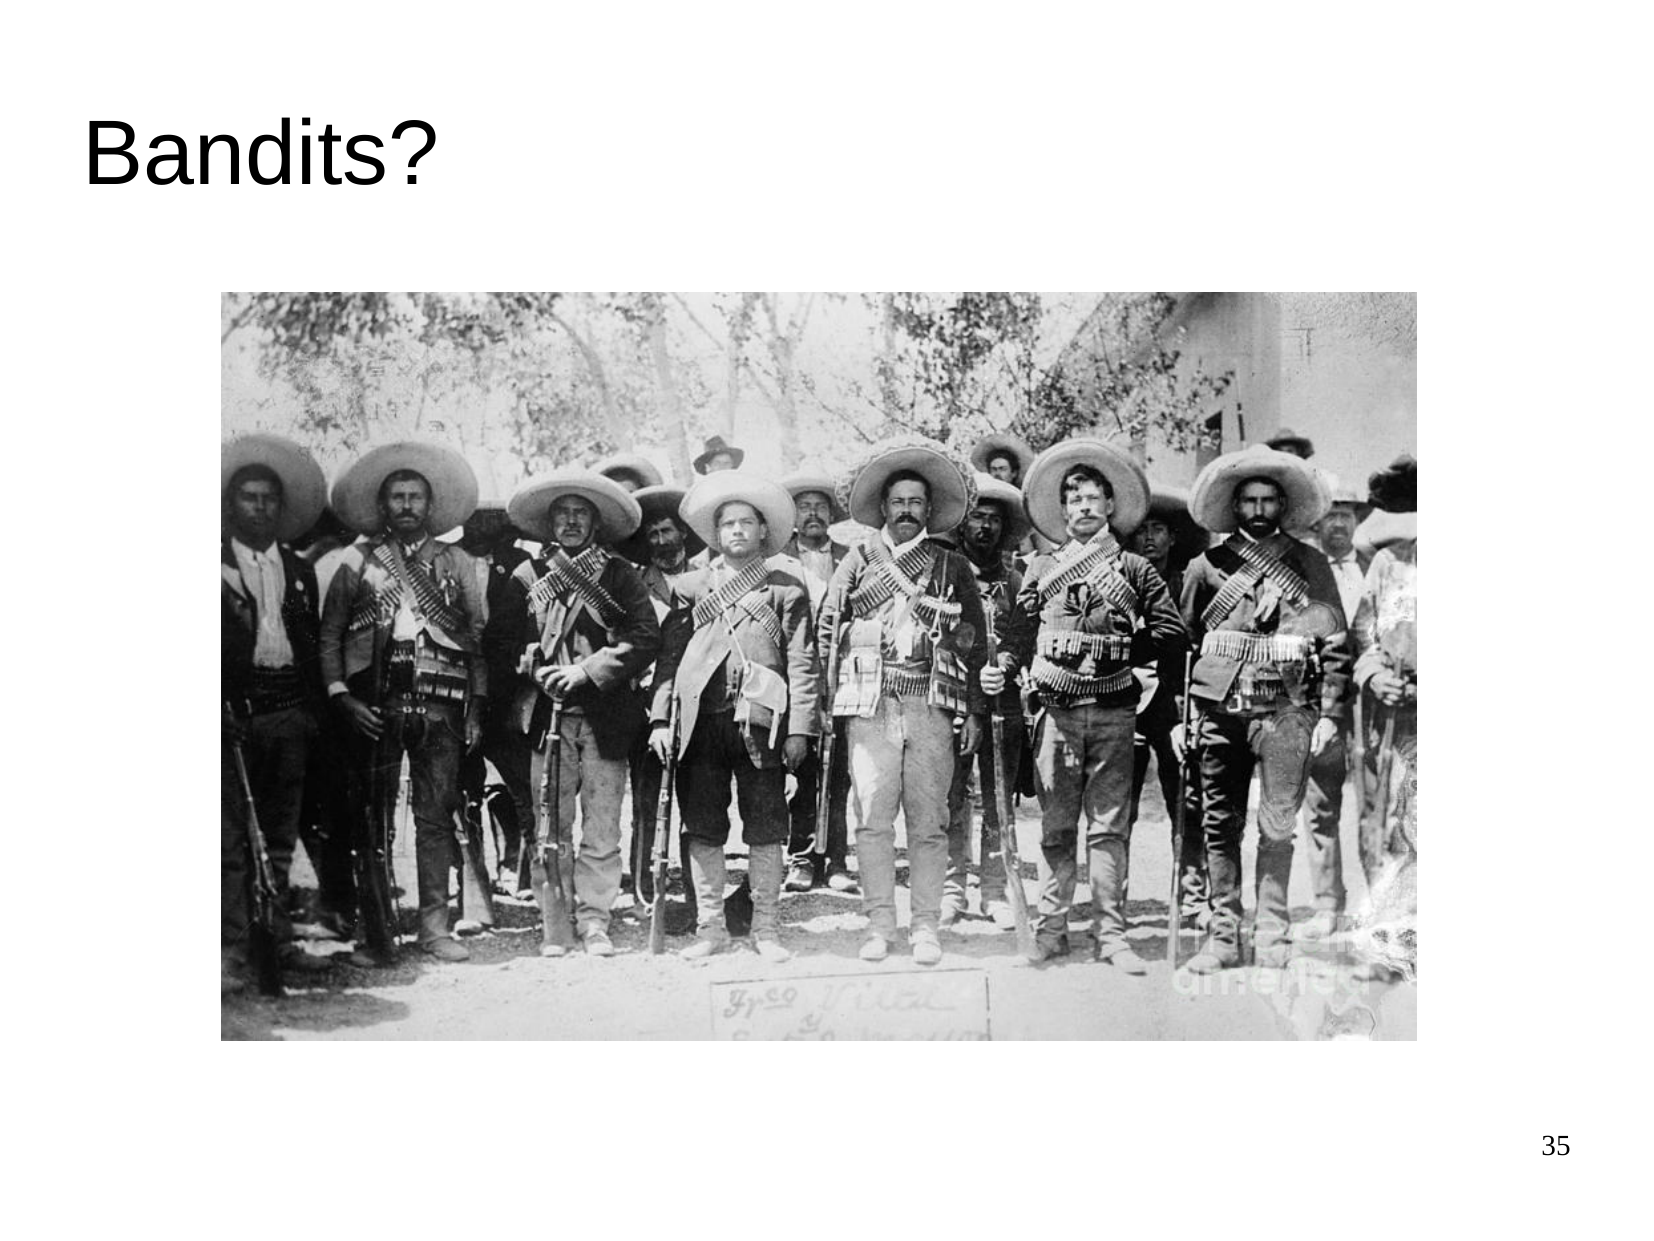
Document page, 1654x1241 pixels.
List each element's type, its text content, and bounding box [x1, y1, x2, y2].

picture [221, 292, 1417, 1041]
title Bandits? [82, 49, 1571, 257]
